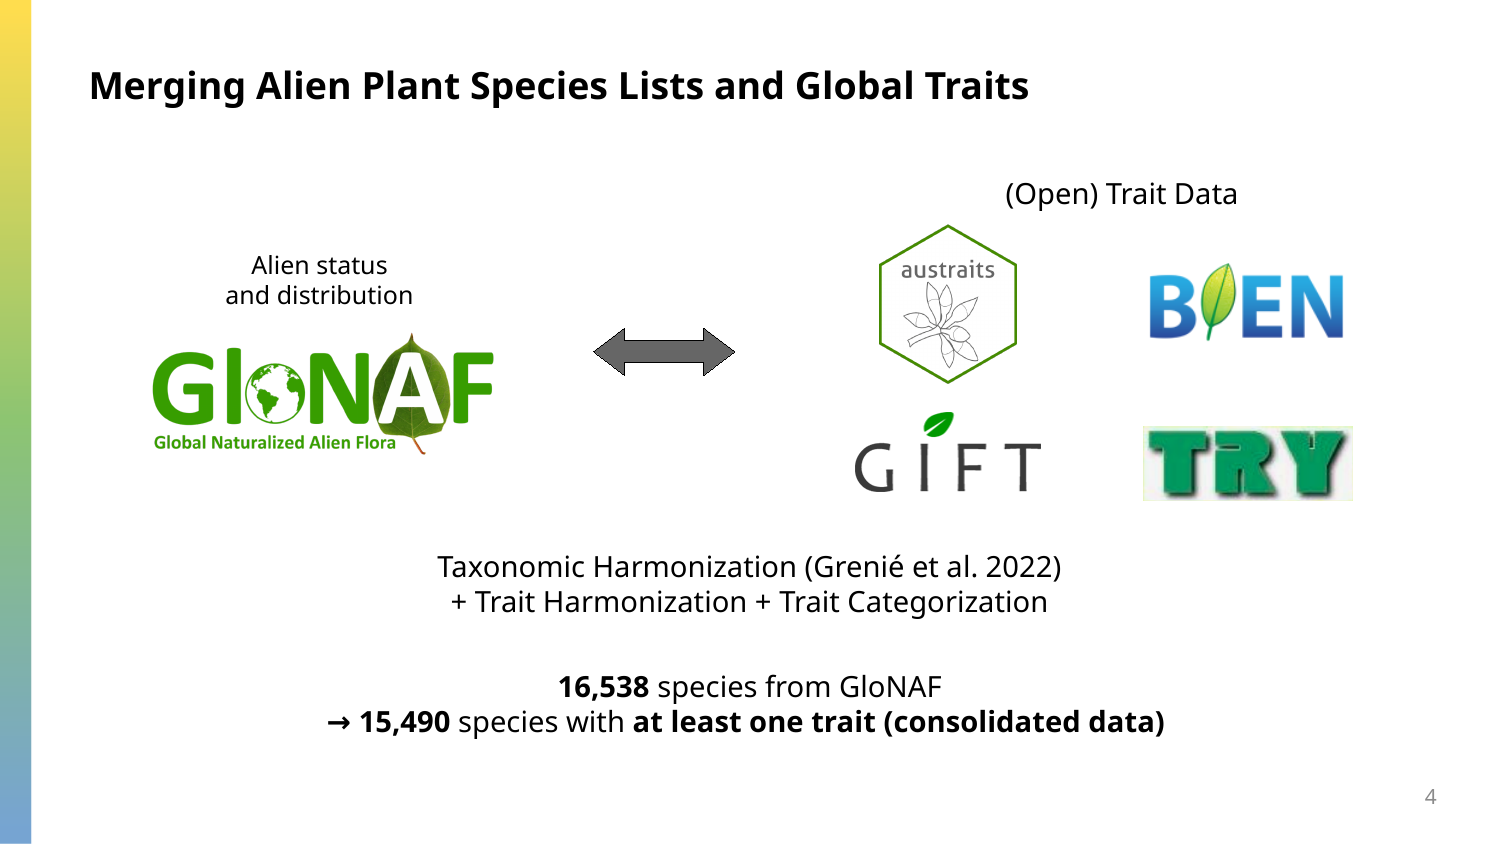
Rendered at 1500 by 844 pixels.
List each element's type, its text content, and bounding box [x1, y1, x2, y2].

text_box Alien status and distribution [154, 242, 485, 307]
text_box [593, 328, 735, 376]
text_box Merging Alien Plant Species Lists and Global Traits [88, 61, 1441, 156]
text_box Taxonomic Harmonization (Grenié et al. 2022) + Trait Harmonization + Trait Categorization [217, 540, 1283, 627]
text_box <numéro> [1240, 767, 1437, 813]
text_box (Open) Trait Data [954, 167, 1291, 228]
text_box 16,538 species from GloNAF → 15,490 species with at least one trait (consolidated data) [200, 660, 1299, 747]
picture [0, 0, 1500, 844]
